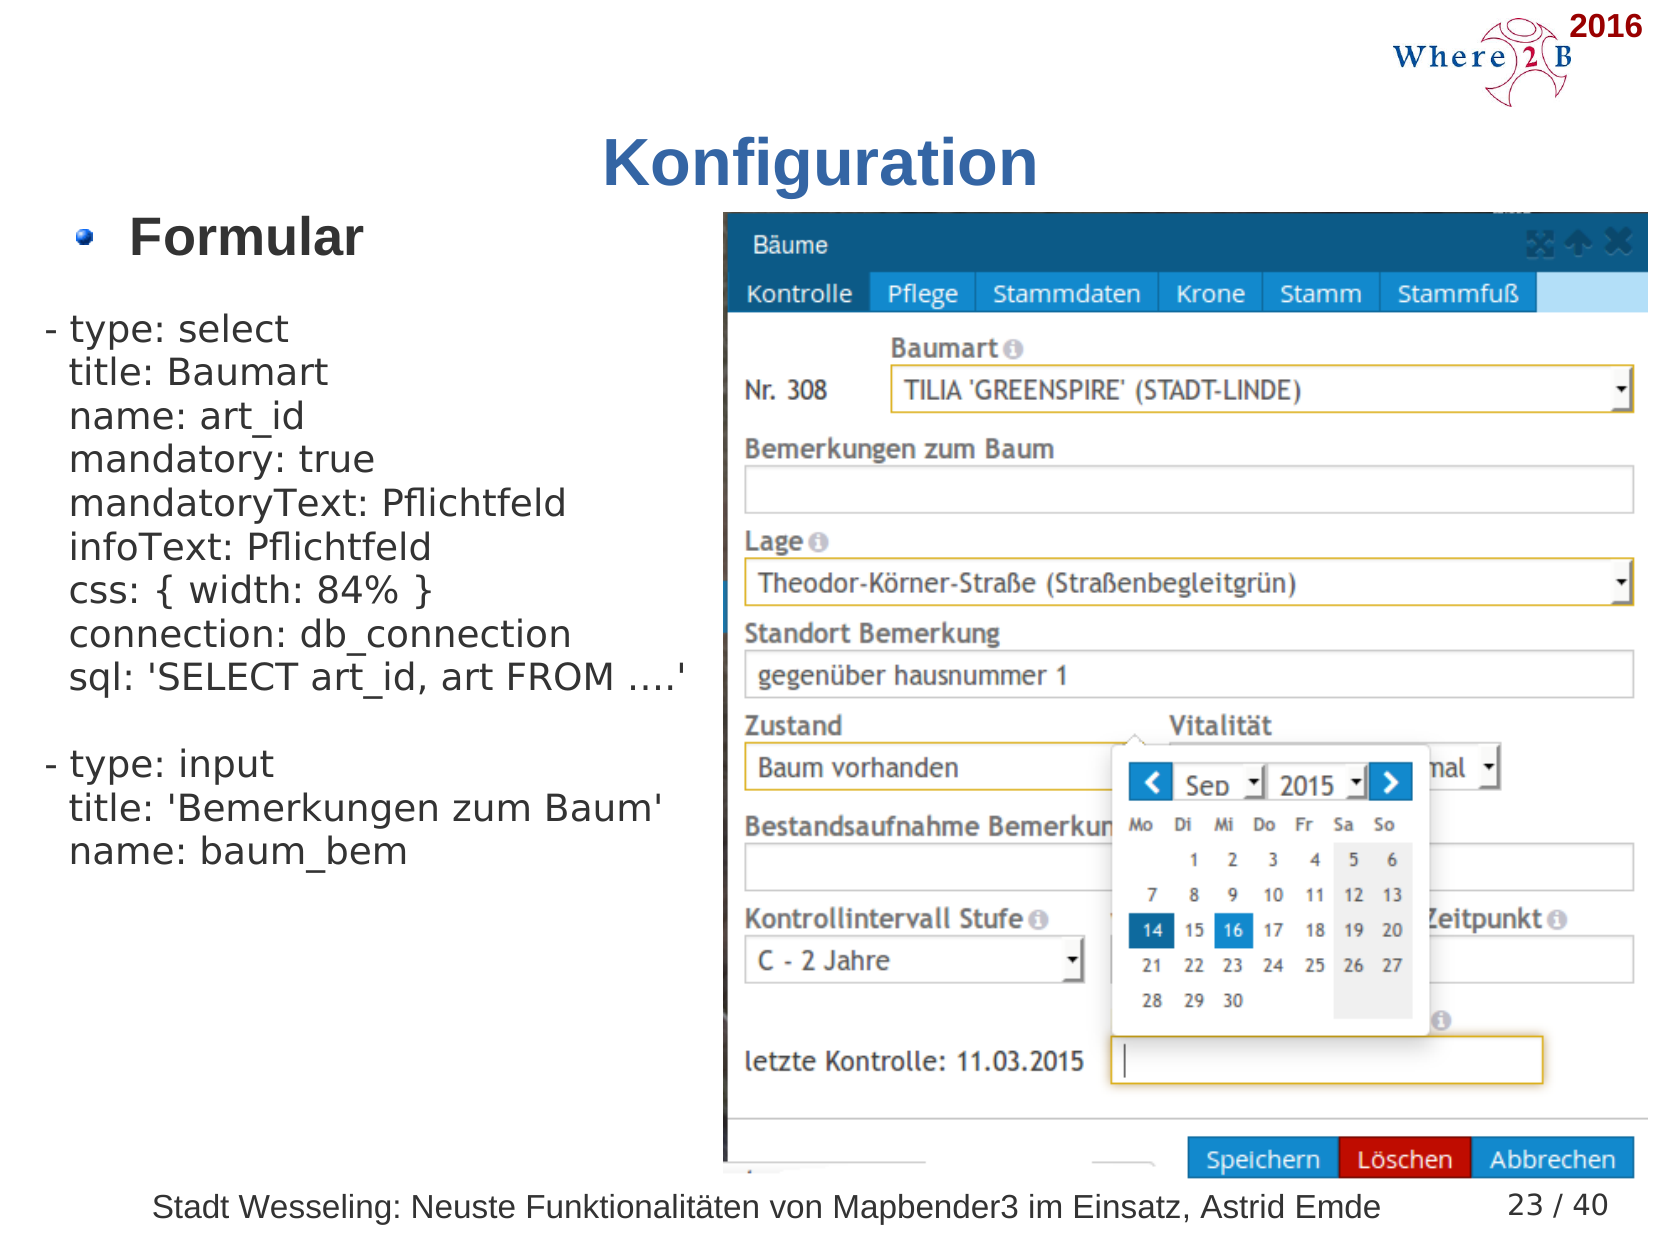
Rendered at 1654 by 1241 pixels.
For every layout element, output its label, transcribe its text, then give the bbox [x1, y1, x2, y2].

picture [723, 212, 1648, 1188]
title Konfiguration [76, 88, 1565, 212]
picture [1393, 18, 1571, 107]
list Formular [59, 206, 1548, 300]
text_box - type: select title: Baumart name: art_id mandatory: true mandatoryText: Pflichtfeld infoText: Pflichtfeld css: { width: 84% } connection: db_connection sql: 'SELECT art_id, art FROM ….' - type: input title: 'Bemerkungen zum Baum' name: baum_bem [17, 300, 723, 1152]
